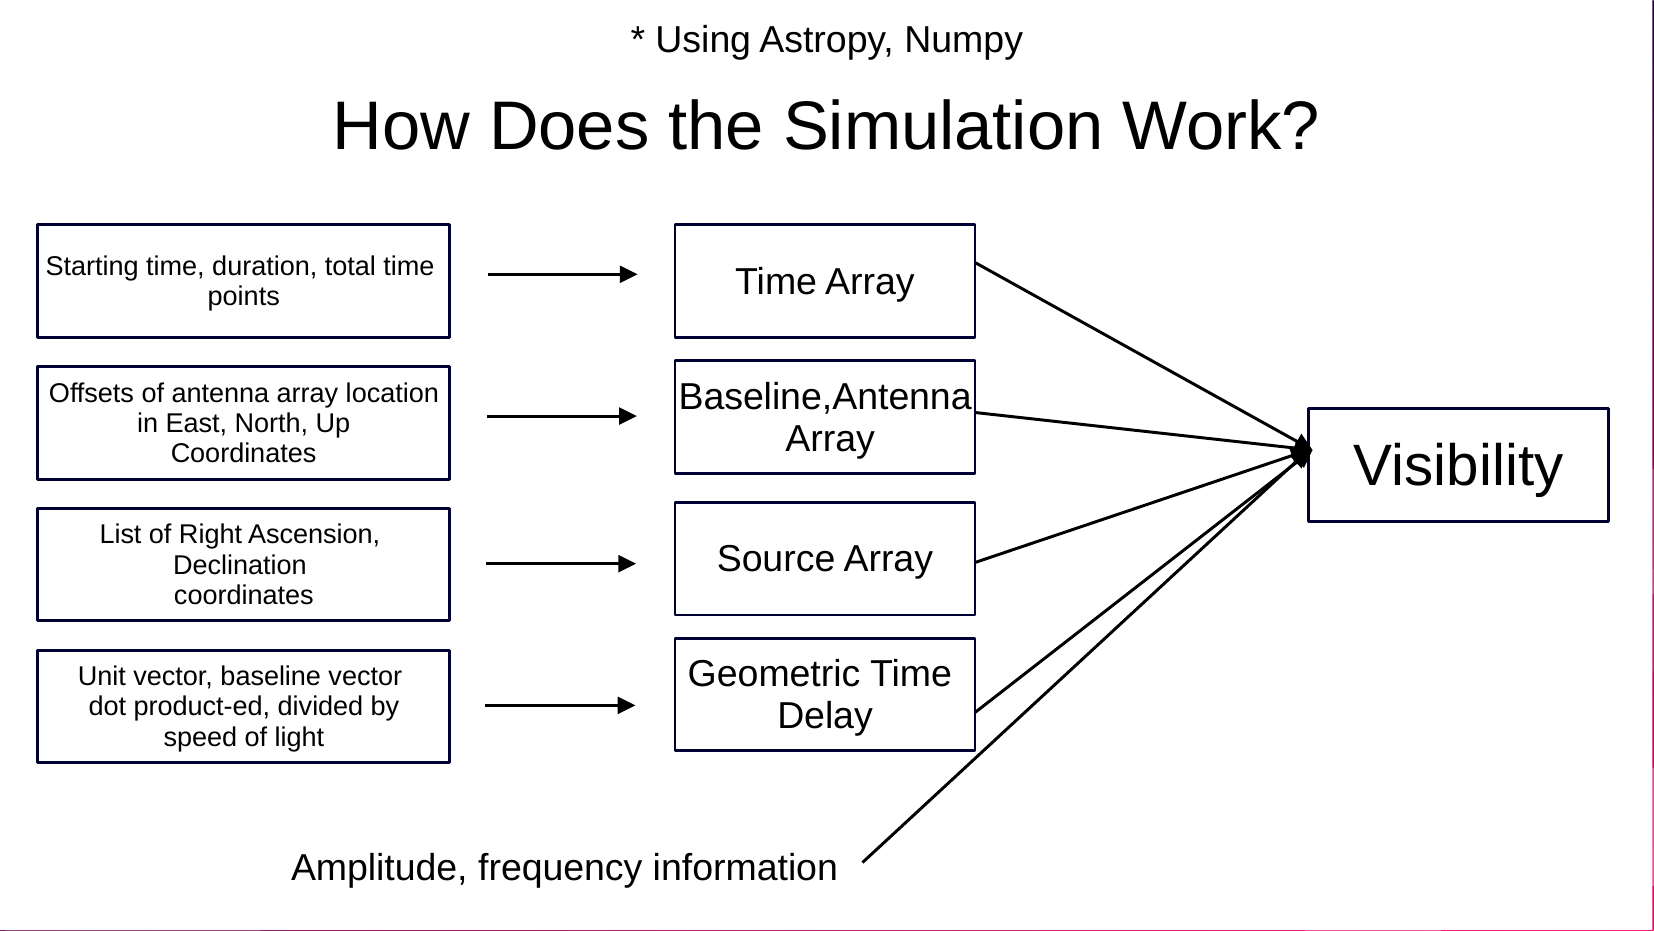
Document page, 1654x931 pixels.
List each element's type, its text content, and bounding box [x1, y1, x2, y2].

text_box Amplitude, frequency information [276, 838, 854, 896]
text_box Source Array [675, 502, 976, 616]
text_box Offsets of antenna array location in East, North, Up Coordinates [37, 366, 450, 480]
text_box * Using Astropy, Numpy [545, 0, 1109, 96]
text_box Unit vector, baseline vector dot product-ed, divided by speed of light [37, 650, 450, 763]
text_box Baseline,Antenna Array [675, 360, 976, 474]
title How Does the Simulation Work? [88, 44, 1565, 207]
text_box List of Right Ascension, Declination coordinates [37, 508, 450, 621]
text_box Geometric Time Delay [675, 638, 976, 751]
text_box Time Array [675, 224, 976, 338]
text_box Visibility [1308, 408, 1609, 522]
text_box Starting time, duration, total time points [37, 224, 450, 338]
